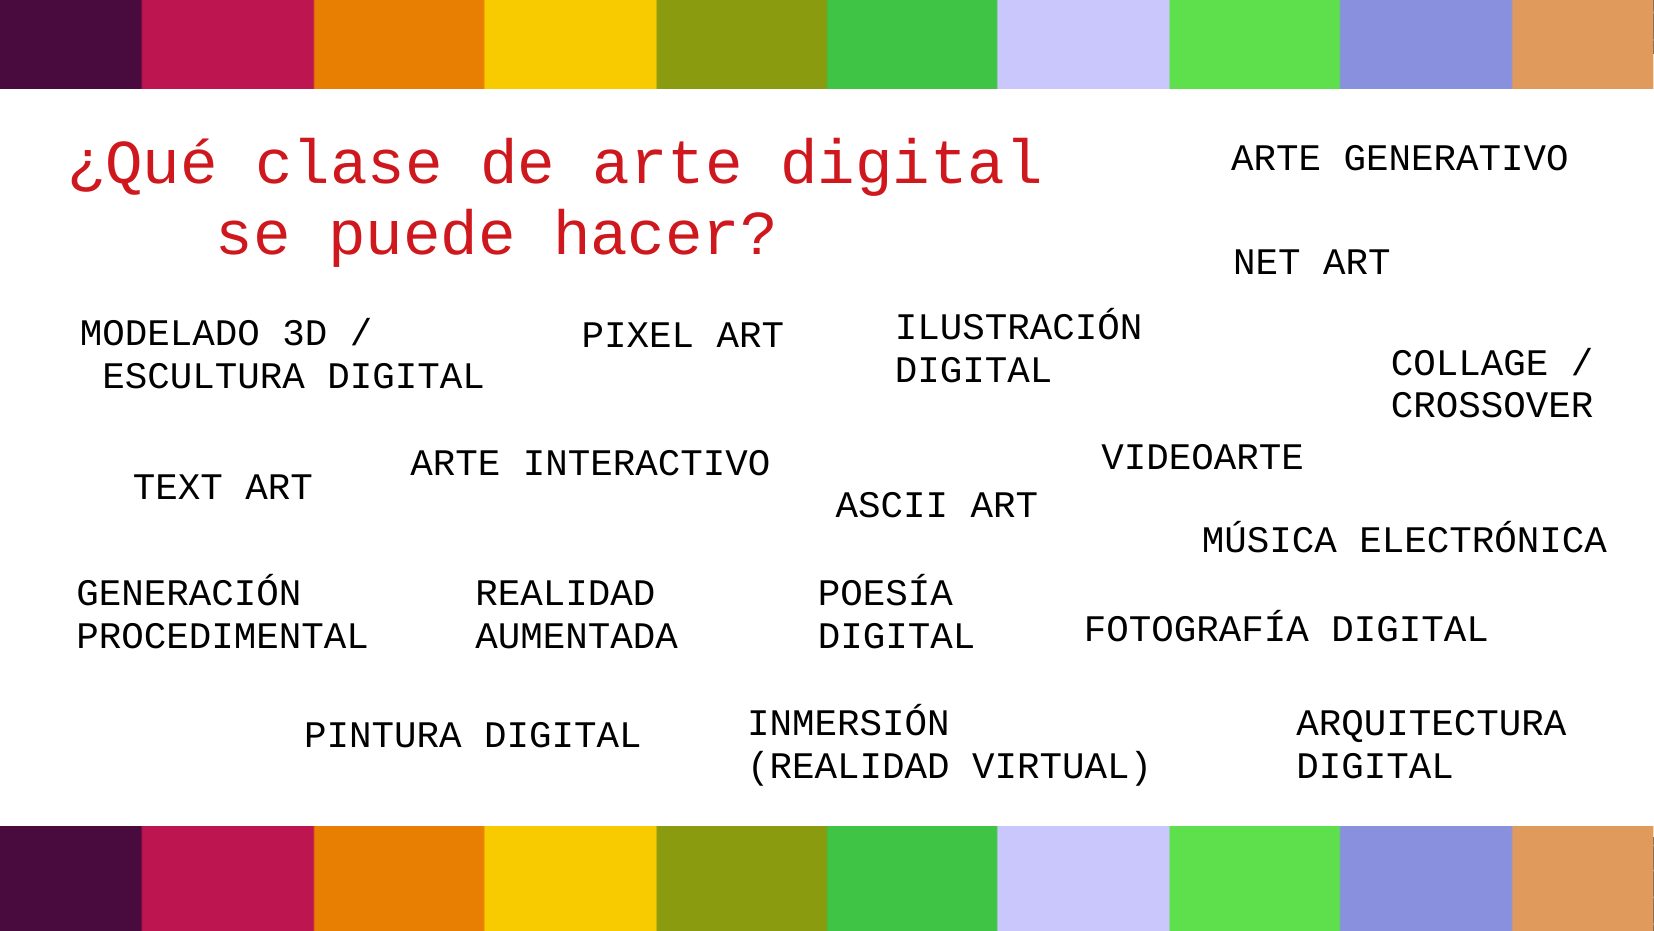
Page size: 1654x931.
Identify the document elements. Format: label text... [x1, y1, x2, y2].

text_box MODELADO 3D / ESCULTURA DIGITAL [64, 307, 500, 407]
text_box ASCII ART [820, 478, 1054, 536]
text_box GENERACIÓN PROCEDIMENTAL [61, 566, 384, 667]
picture [0, 0, 1654, 89]
picture [0, 826, 1654, 931]
text_box INMERSIÓN (REALIDAD VIRTUAL) [732, 696, 1167, 797]
text_box POESÍA DIGITAL [803, 566, 991, 667]
text_box FOTOGRAFÍA DIGITAL [1068, 602, 1504, 660]
text_box PINTURA DIGITAL [289, 708, 657, 767]
text_box ARTE GENERATIVO [1216, 131, 1584, 189]
text_box ¿Qué clase de arte digital se puede hacer? [53, 124, 1193, 284]
text_box TEXT ART [118, 460, 328, 519]
text_box REALIDAD AUMENTADA [460, 566, 693, 667]
text_box ILUSTRACIÓN DIGITAL [879, 301, 1158, 402]
text_box MÚSICA ELECTRÓNICA [1187, 513, 1622, 572]
text_box VIDEOARTE [1086, 431, 1319, 489]
text_box COLLAGE / CROSSOVER [1376, 336, 1631, 437]
text_box NET ART [1218, 236, 1406, 294]
text_box ARQUITECTURA DIGITAL [1281, 696, 1582, 797]
text_box PIXEL ART [566, 308, 800, 367]
text_box ARTE INTERACTIVO [395, 437, 786, 495]
